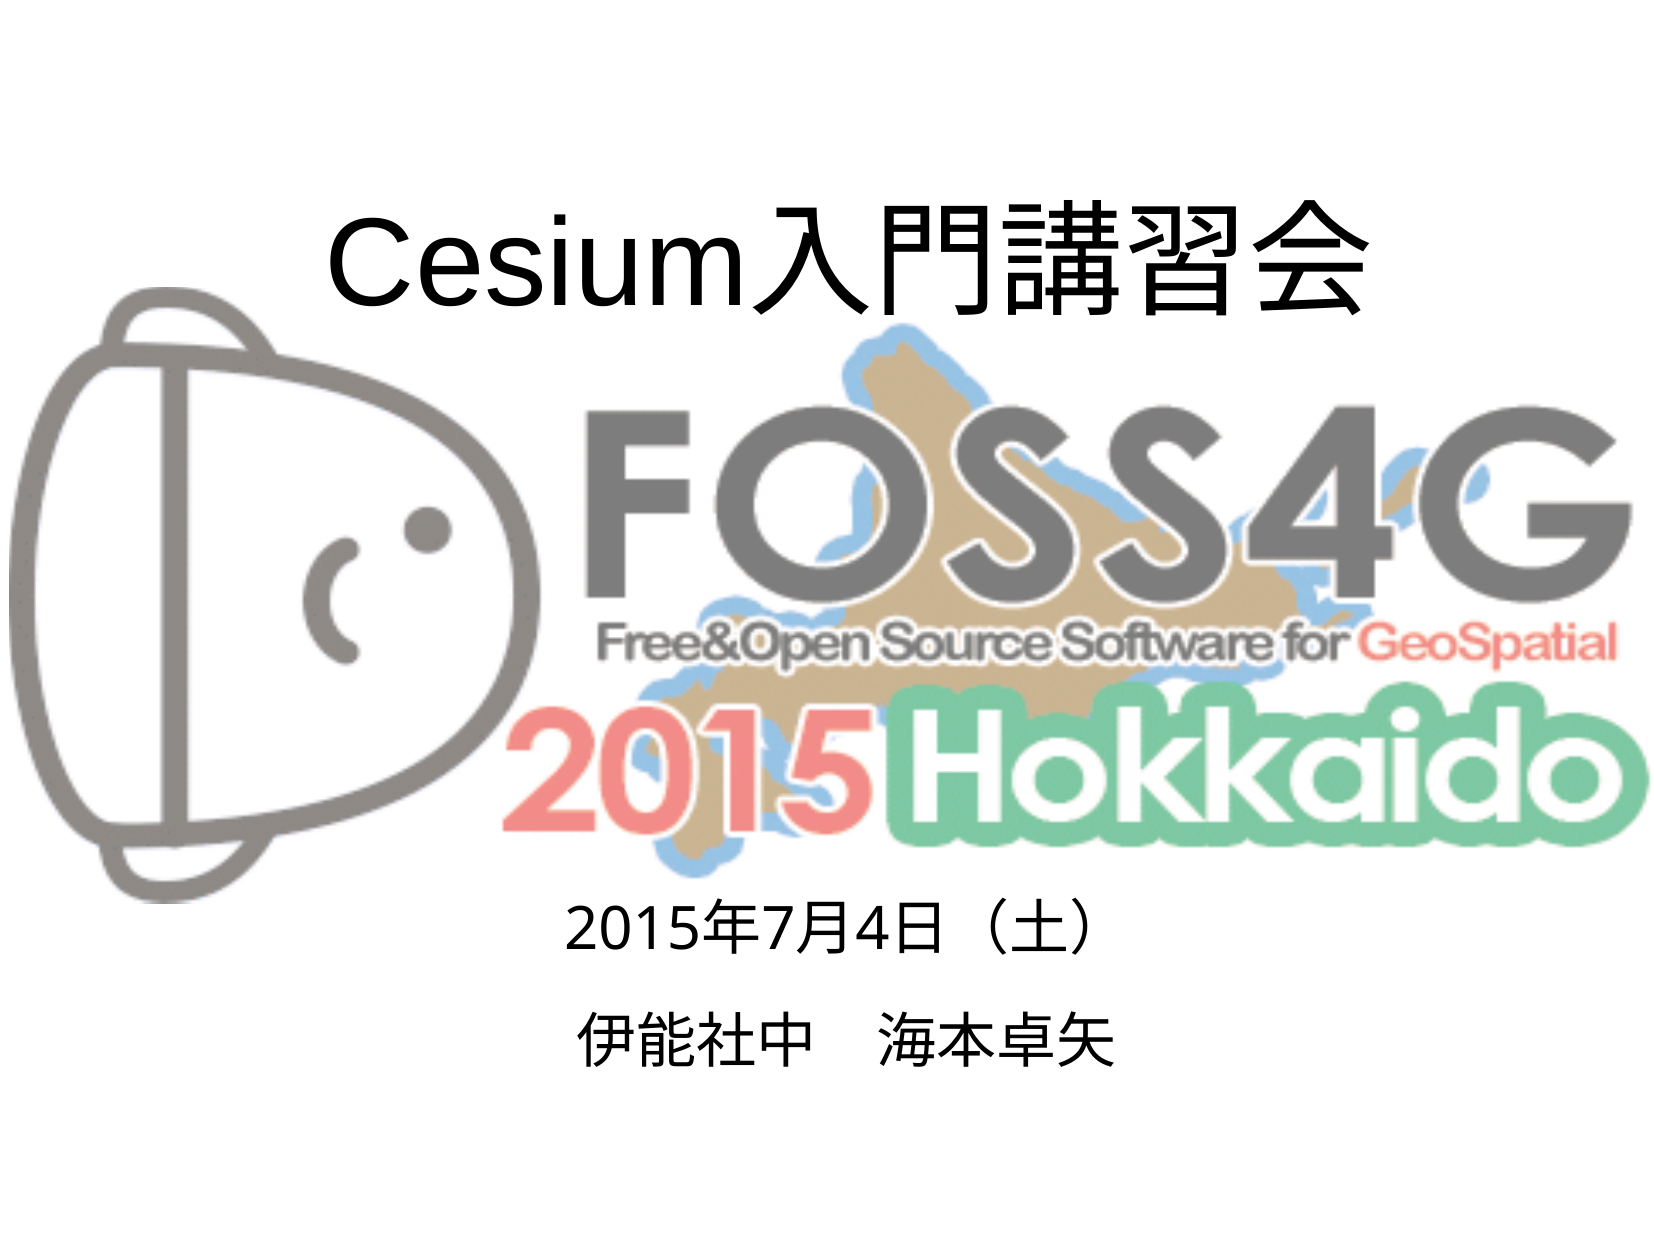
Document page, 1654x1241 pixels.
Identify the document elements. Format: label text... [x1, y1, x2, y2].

title Cesium入門講習会 [0, 147, 1654, 355]
list 2015年7月4日（土） 伊能社中 海本卓矢 [70, 879, 1560, 1081]
picture [9, 355, 1654, 904]
